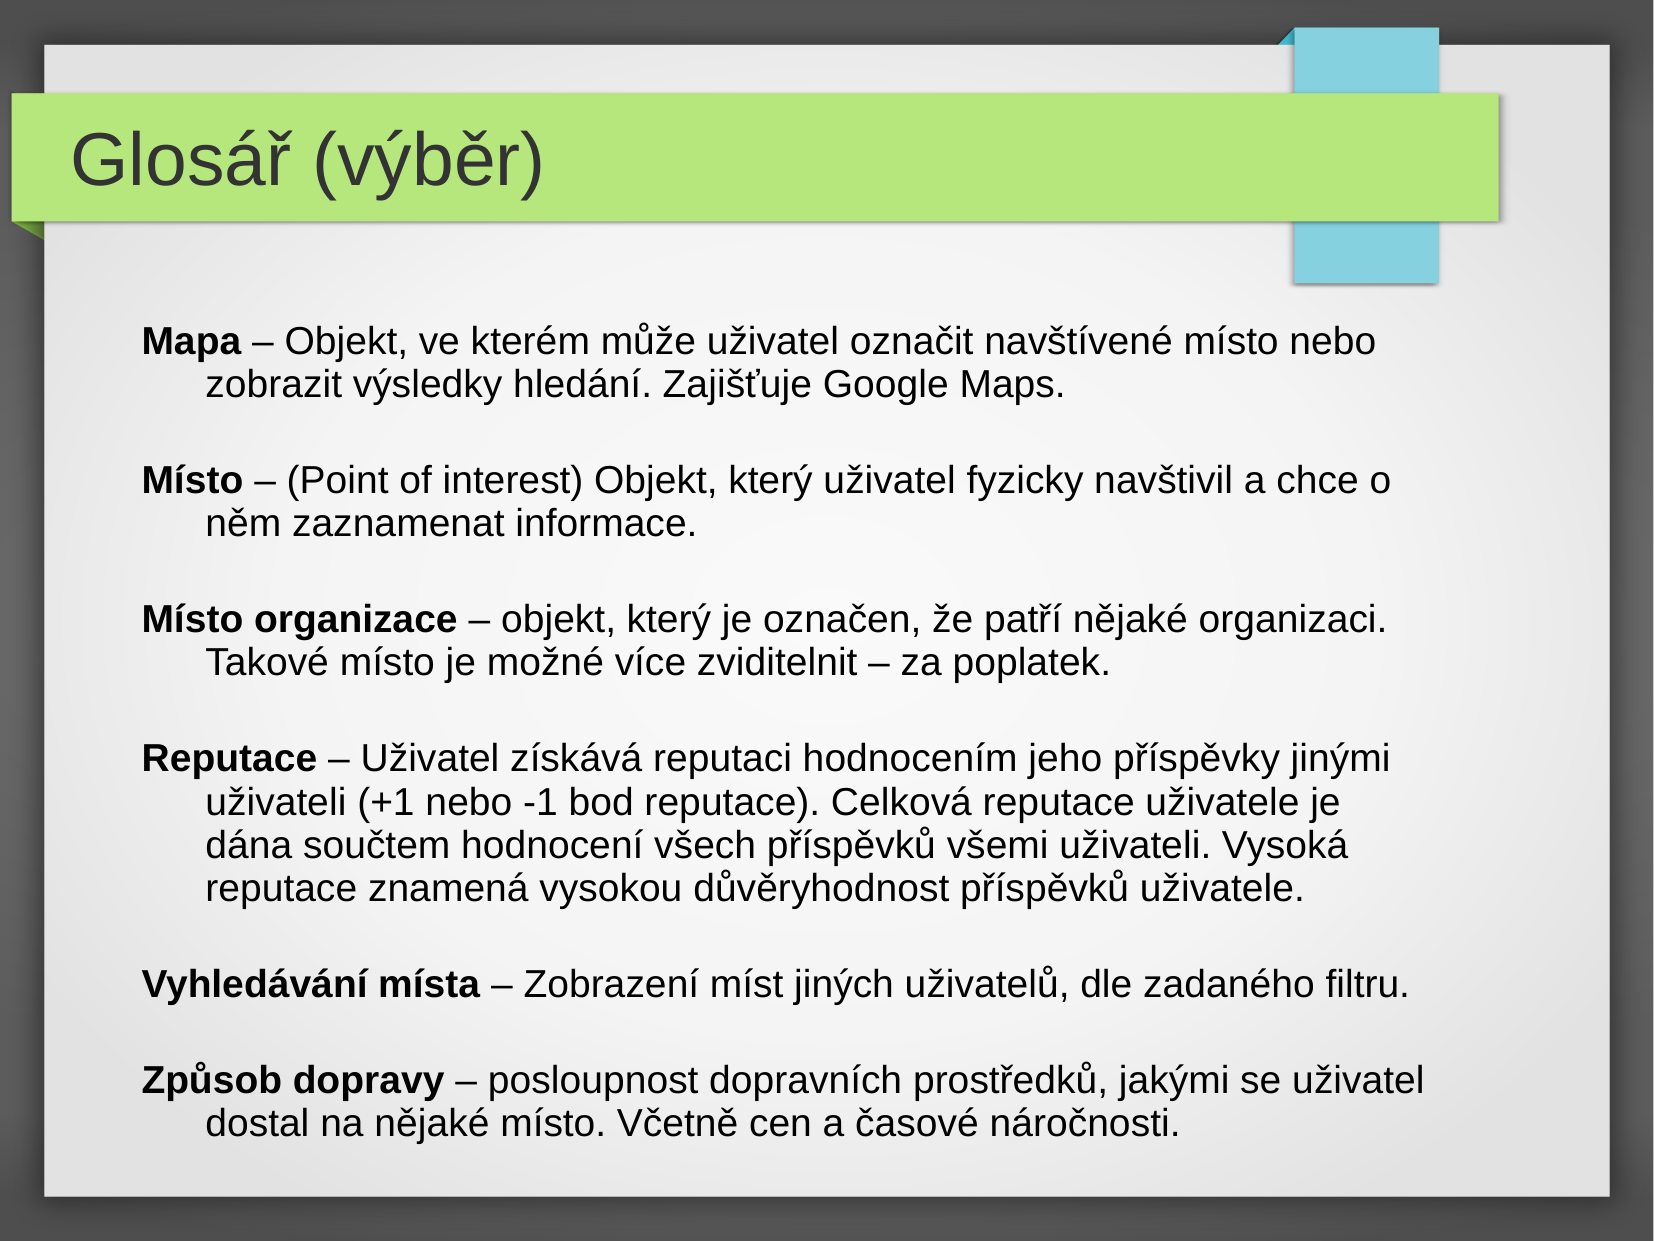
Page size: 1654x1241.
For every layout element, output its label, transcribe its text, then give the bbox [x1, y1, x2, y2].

title Glosář (výběr) [70, 106, 1229, 213]
list Mapa – Objekt, ve kterém může uživatel označit navštívené místo nebo zobrazit výsledky hledání. Zajišťuje Google Maps. Místo – (Point of interest) Objekt, který uživatel fyzicky navštivil a chce o něm zaznamenat informace. Místo organizace – objekt, který je označen, že patří nějaké organizaci. Takové místo je možné více zviditelnit – za poplatek. Reputace – Uživatel získává reputaci hodnocením jeho příspěvky jinými uživateli (+1 nebo -1 bod reputace). Celková reputace uživatele je dána součtem hodnocení všech příspěvků všemi uživateli. Vysoká reputace znamená vysokou důvěryhodnost příspěvků uživatele. Vyhledávání místa – Zobrazení míst jiných uživatelů, dle zadaného filtru. Způsob dopravy – posloupnost dopravních prostředků, jakými se uživatel dostal na nějaké místo. Včetně cen a časové náročnosti. [141, 318, 1430, 1146]
picture [0, 0, 1654, 1241]
